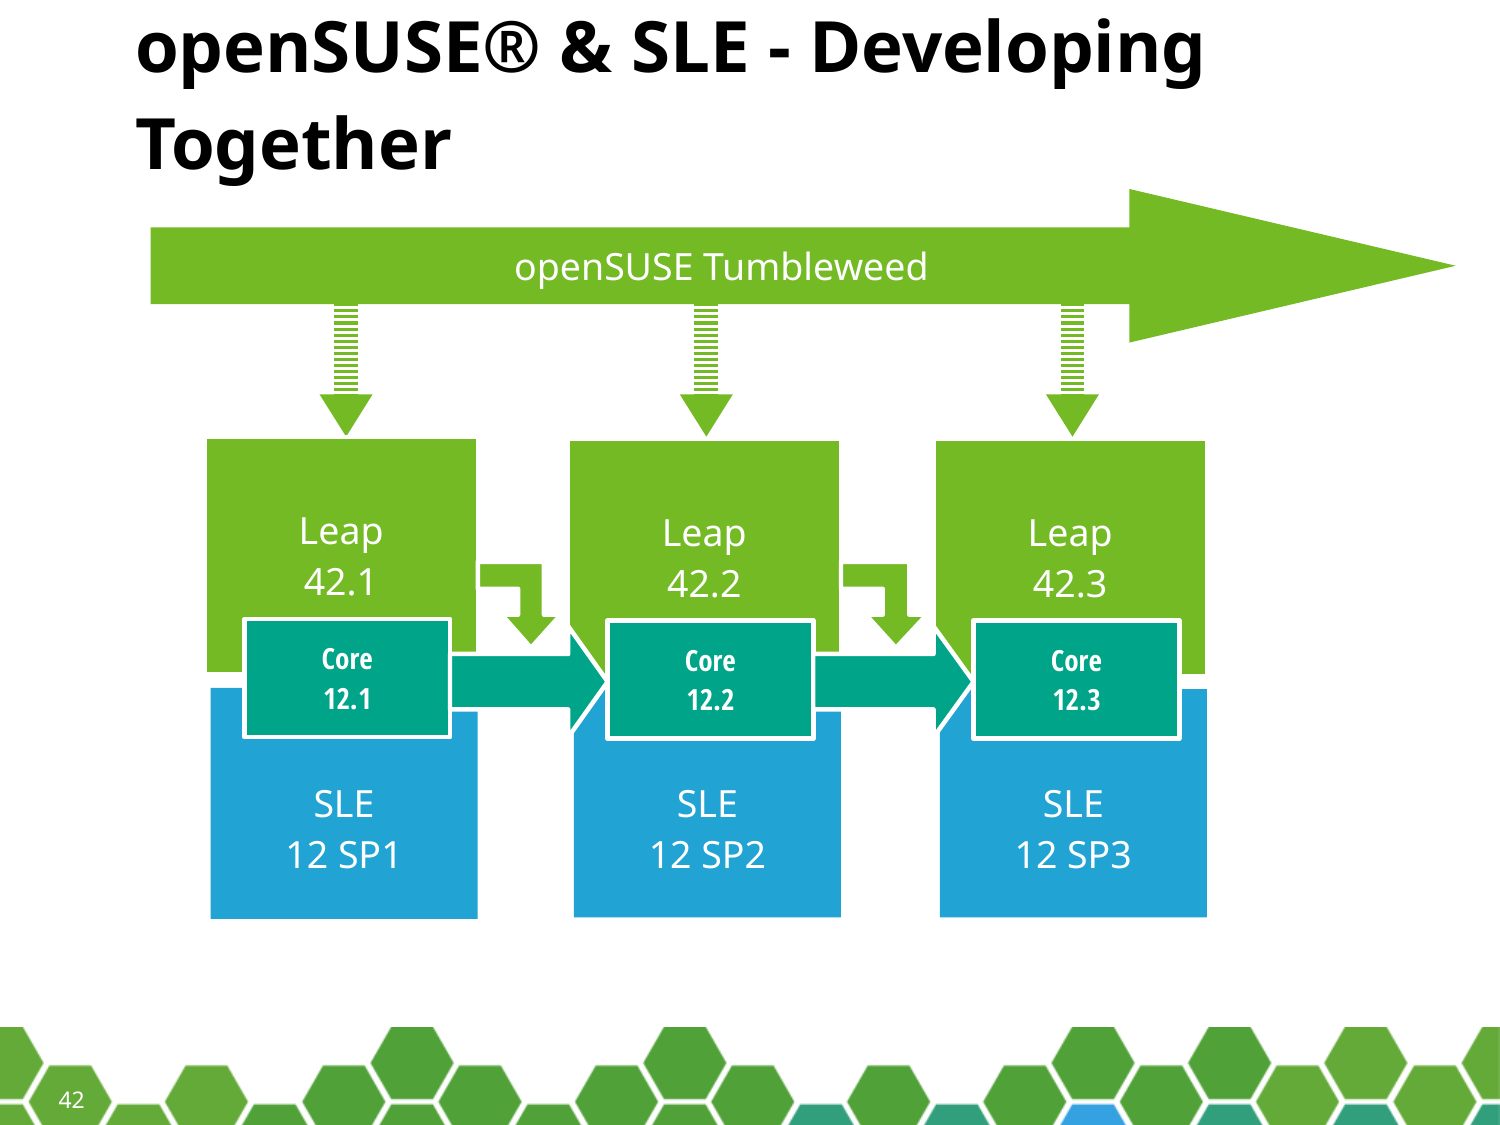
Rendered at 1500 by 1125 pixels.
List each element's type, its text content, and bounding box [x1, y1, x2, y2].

text_box Core 12.1 [244, 619, 451, 738]
text_box [841, 561, 927, 648]
text_box SLE 12 SP3 [939, 689, 1207, 918]
text_box Core 12.2 [607, 620, 814, 739]
text_box Leap 42.1 [204, 437, 478, 675]
picture [0, 1027, 1500, 1125]
text_box [813, 626, 974, 738]
text_box [477, 561, 561, 648]
text_box SLE 12 SP1 [210, 687, 478, 919]
text_box SLE 12 SP2 [573, 689, 841, 918]
title openSUSE® & SLE - Developing Together [135, 12, 1372, 175]
text_box Leap 42.3 [933, 438, 1207, 676]
text_box [450, 626, 608, 738]
text_box Core 12.3 [973, 620, 1180, 739]
text_box openSUSE Tumbleweed [150, 188, 1456, 343]
text_box Leap 42.2 [567, 438, 842, 676]
